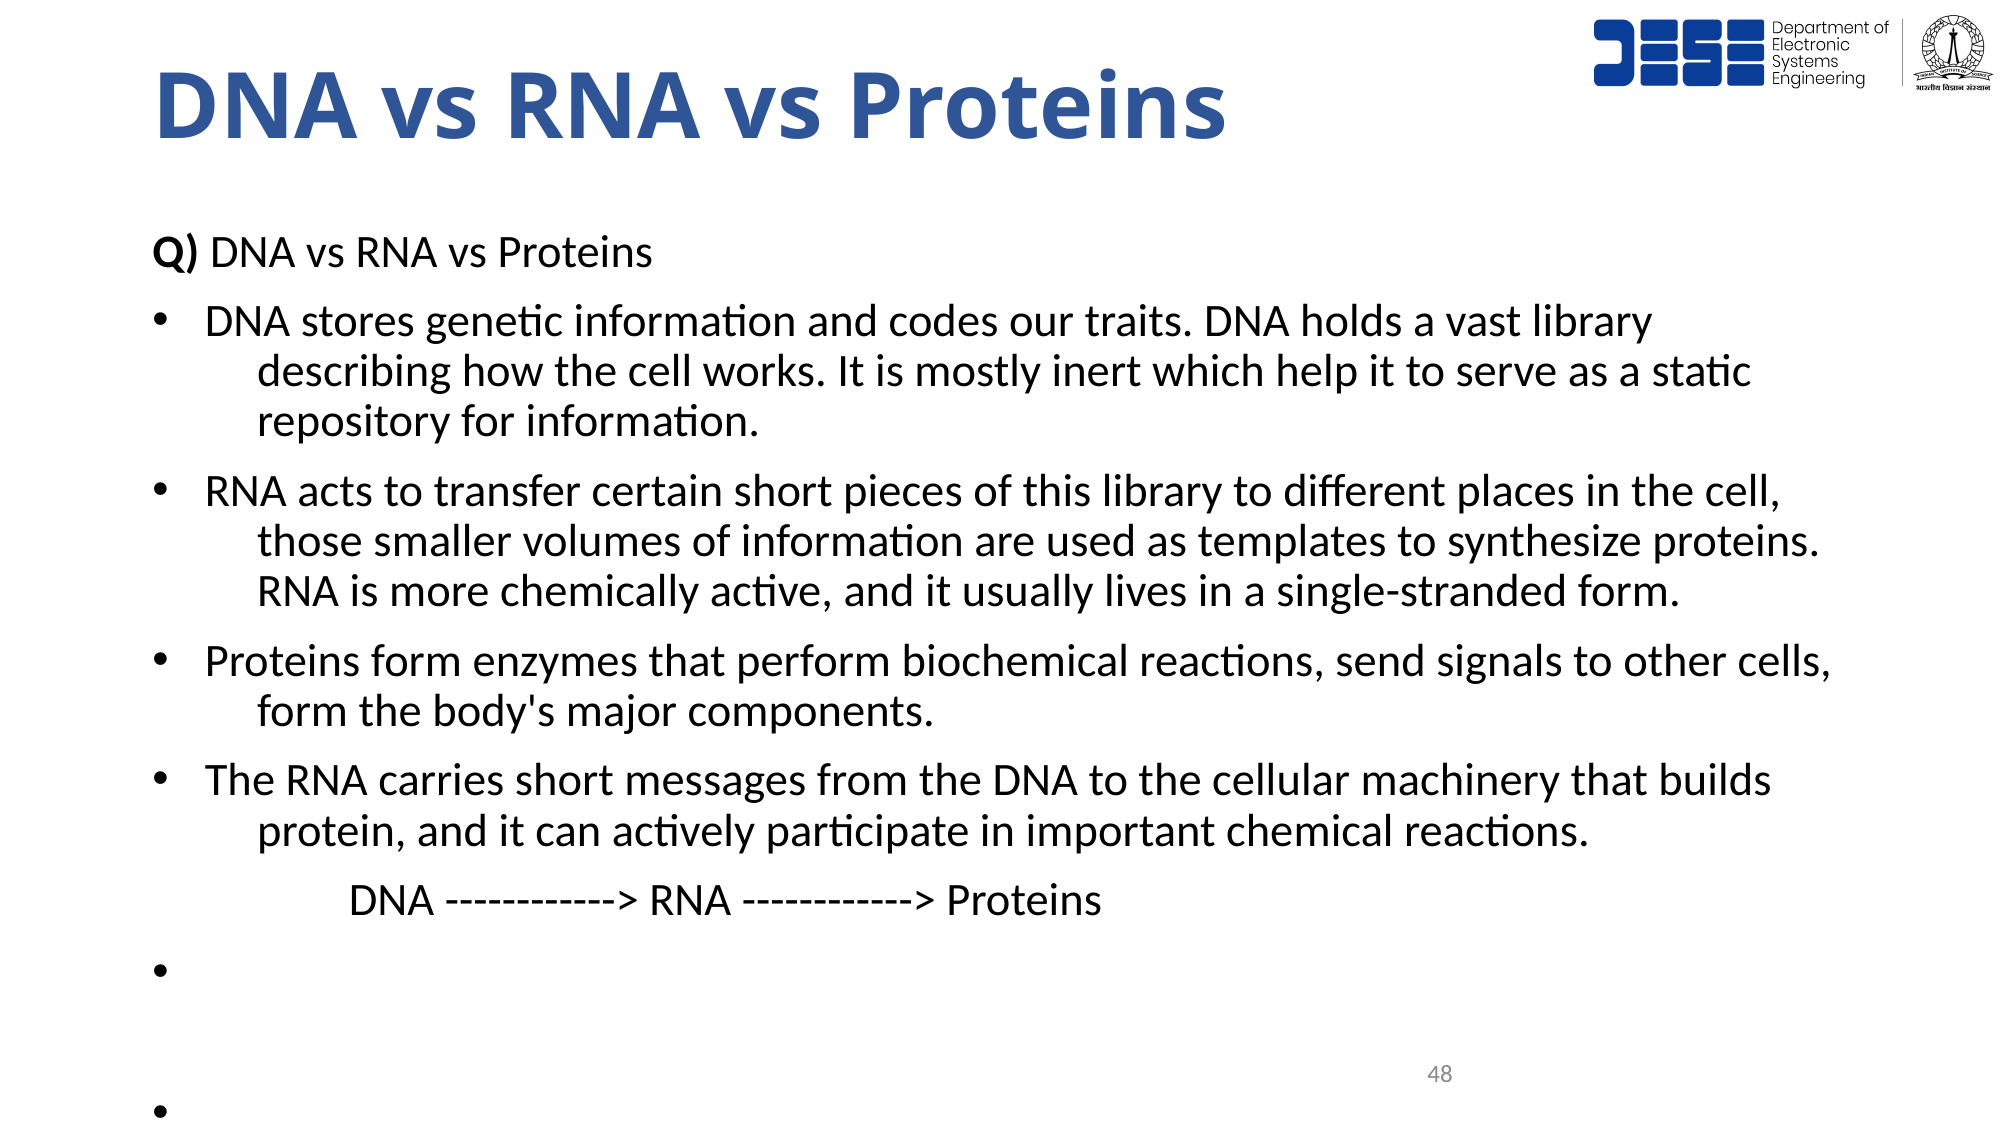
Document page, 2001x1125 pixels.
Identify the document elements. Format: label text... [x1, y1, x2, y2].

title DNA vs RNA vs Proteins [137, 0, 1863, 218]
list Q) DNA vs RNA vs Proteins DNA stores genetic information and codes our traits. DNA holds a vast library describing how the cell works. It is mostly inert which help it to serve as a static repository for information. RNA acts to transfer certain short pieces of this library to different places in the cell, those smaller volumes of information are used as templates to synthesize proteins. RNA is more chemically active, and it usually lives in a single-stranded form. Proteins form enzymes that perform biochemical reactions, send signals to other cells, form the body's major components. The RNA carries short messages from the DNA to the cellular machinery that builds protein, and it can actively participate in important chemical reactions. DNA ------------> RNA ------------> Proteins [137, 219, 1863, 934]
text_box [1412, 1042, 1863, 1103]
